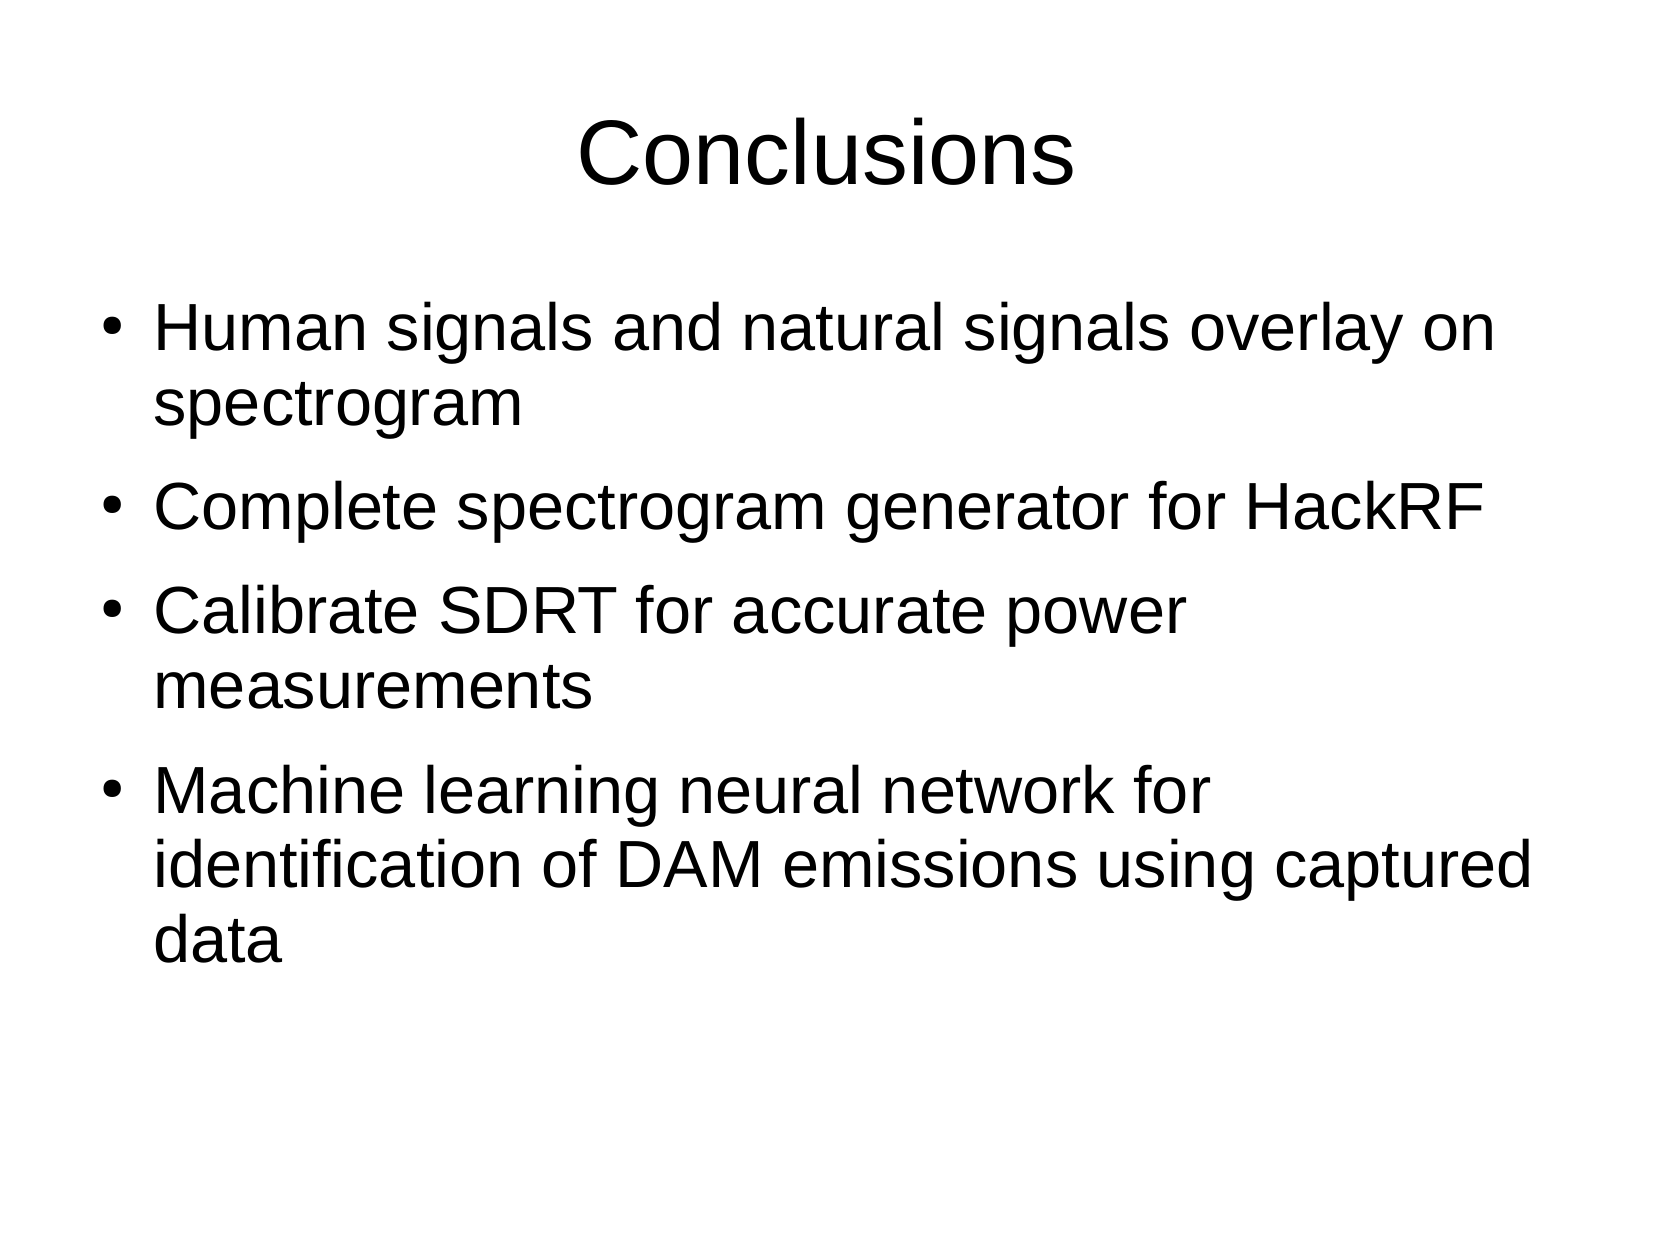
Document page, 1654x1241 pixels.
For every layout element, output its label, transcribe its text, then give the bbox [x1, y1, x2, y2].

title Conclusions [82, 49, 1571, 257]
list Human signals and natural signals overlay on spectrogram Complete spectrogram generator for HackRF Calibrate SDRT for accurate power measurements Machine learning neural network for identification of DAM emissions using captured data [82, 290, 1571, 1010]
